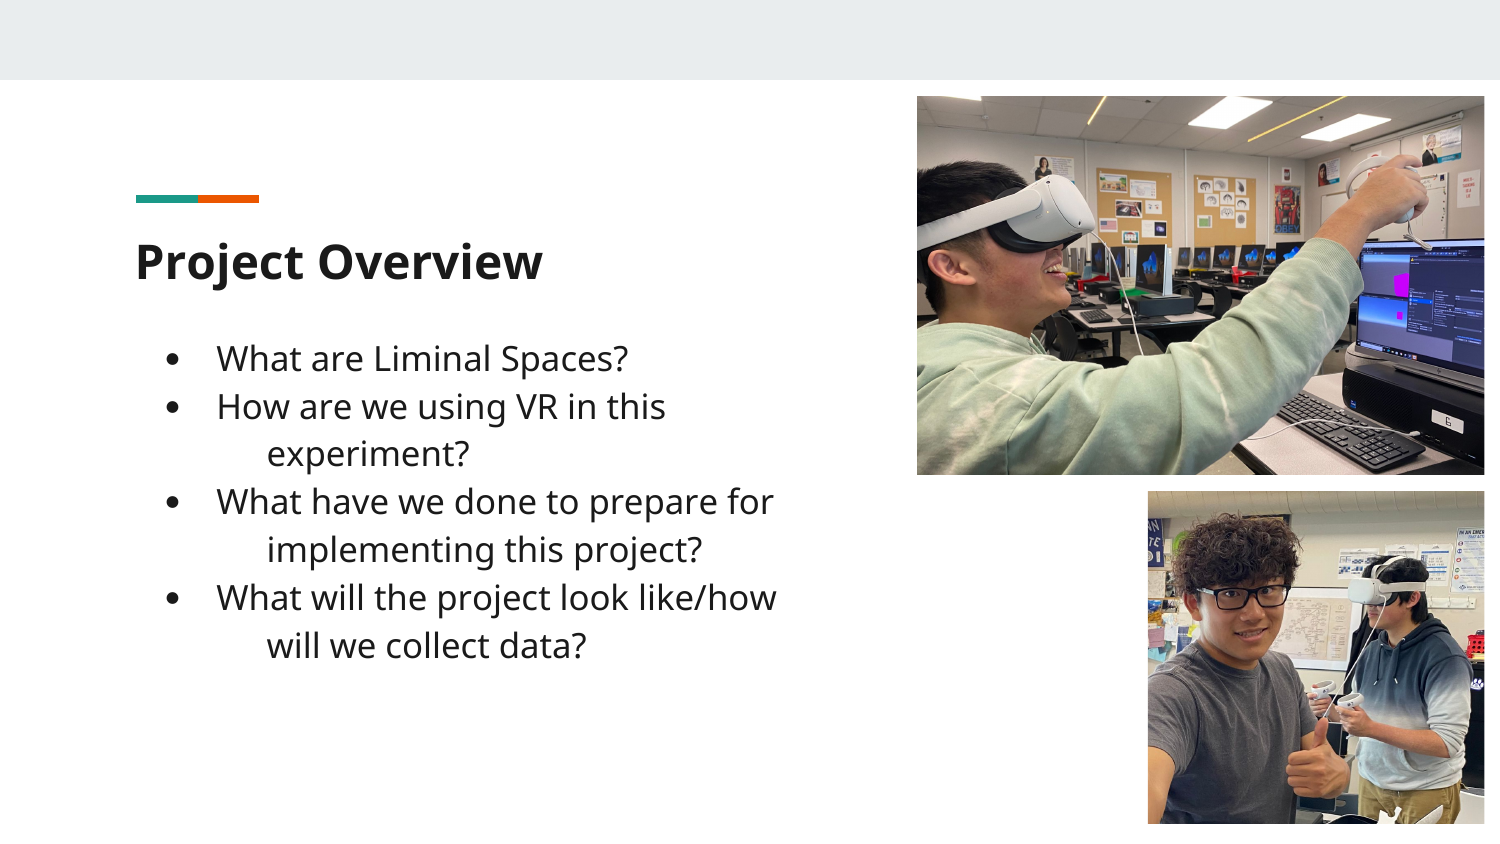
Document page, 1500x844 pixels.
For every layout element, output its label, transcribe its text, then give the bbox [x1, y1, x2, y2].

picture [917, 96, 1485, 475]
title Project Overview [119, 216, 917, 305]
picture [1147, 491, 1485, 824]
list What are Liminal Spaces? How are we using VR in this experiment? What have we done to prepare for implementing this project? What will the project look like/how will we collect data? [119, 315, 813, 687]
